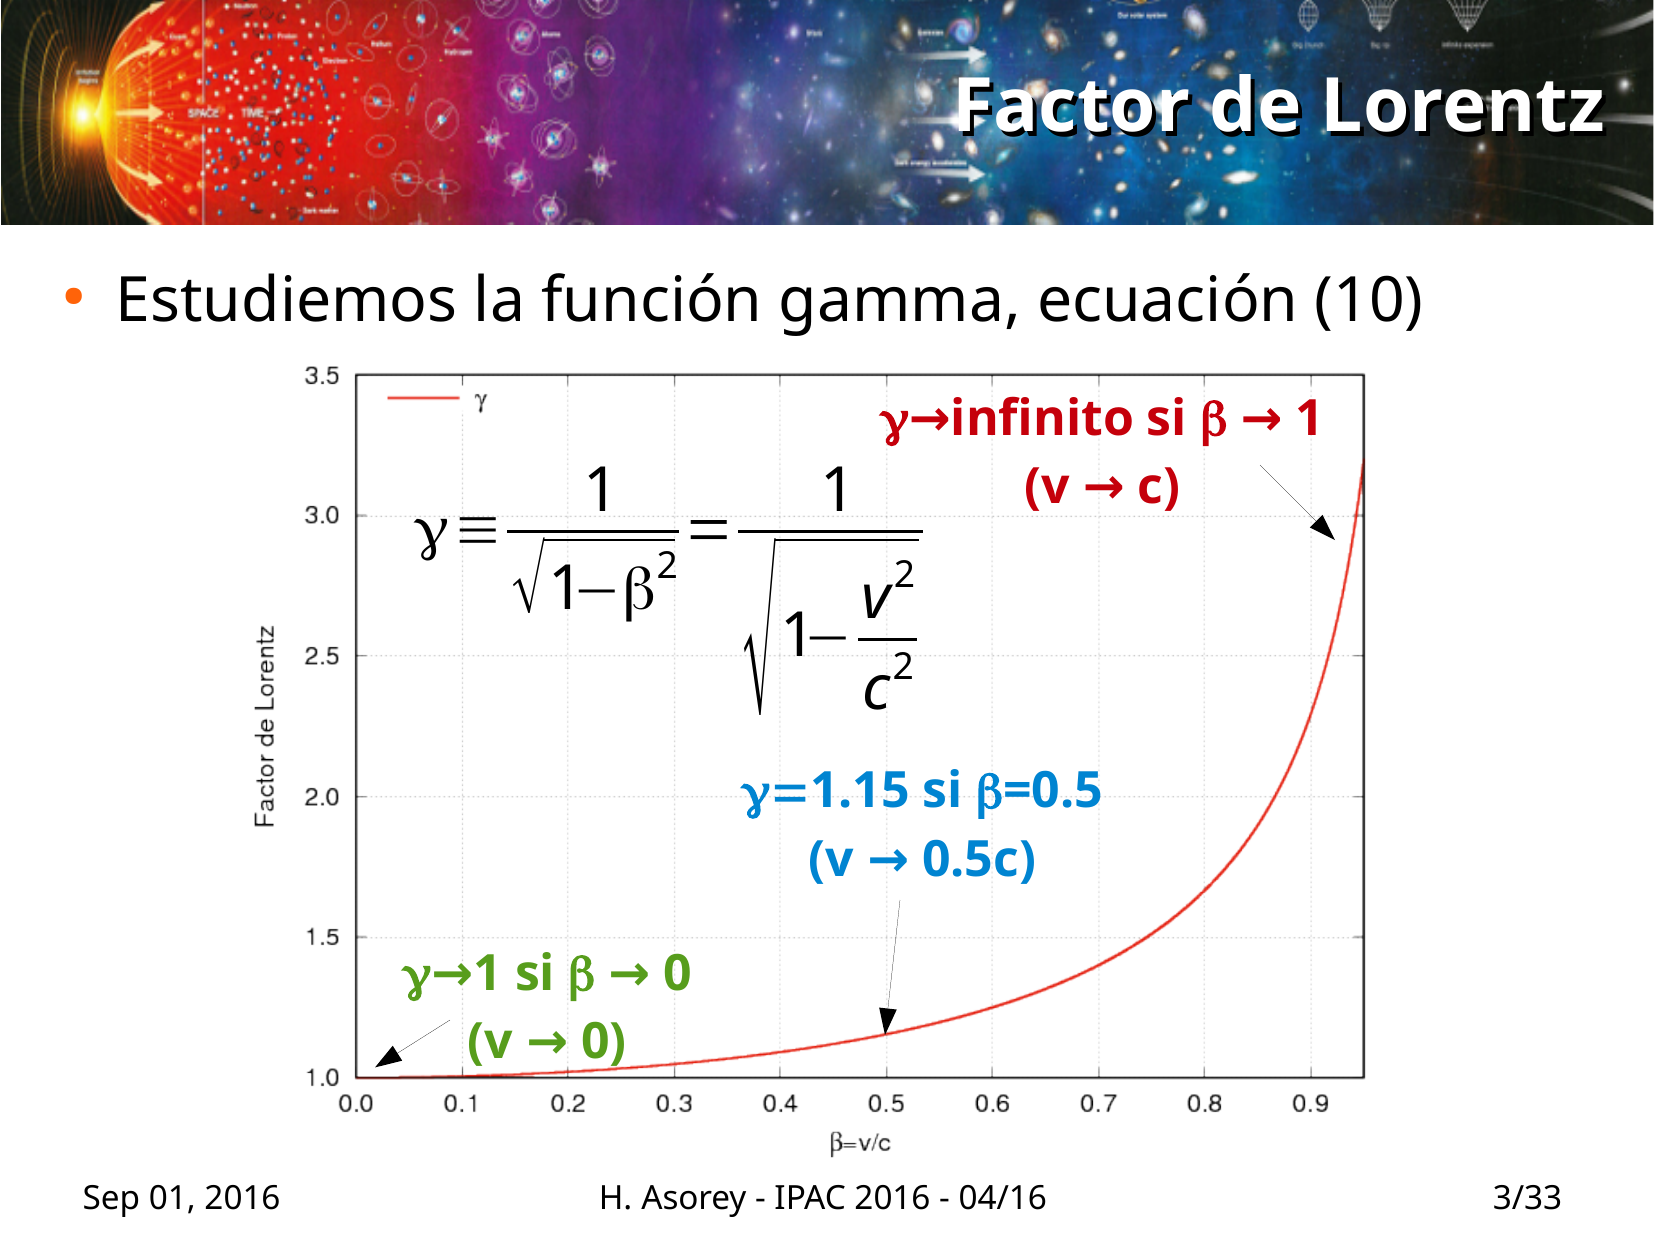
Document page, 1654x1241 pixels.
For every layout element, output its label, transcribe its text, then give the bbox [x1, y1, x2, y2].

title Factor de Lorentz [45, 15, 1606, 191]
picture [1, 0, 1654, 225]
picture [245, 344, 1411, 1161]
chart [405, 450, 933, 726]
text_box g→infinito si b → 1 (v → c) [870, 387, 1336, 513]
text_box g→1 si b → 0 (v → 0) [315, 942, 781, 1068]
text_box g=1.15 si b=0.5 (v → 0.5c) [690, 760, 1156, 886]
list Estudiemos la función gamma, ecuación (10) [45, 255, 1606, 685]
